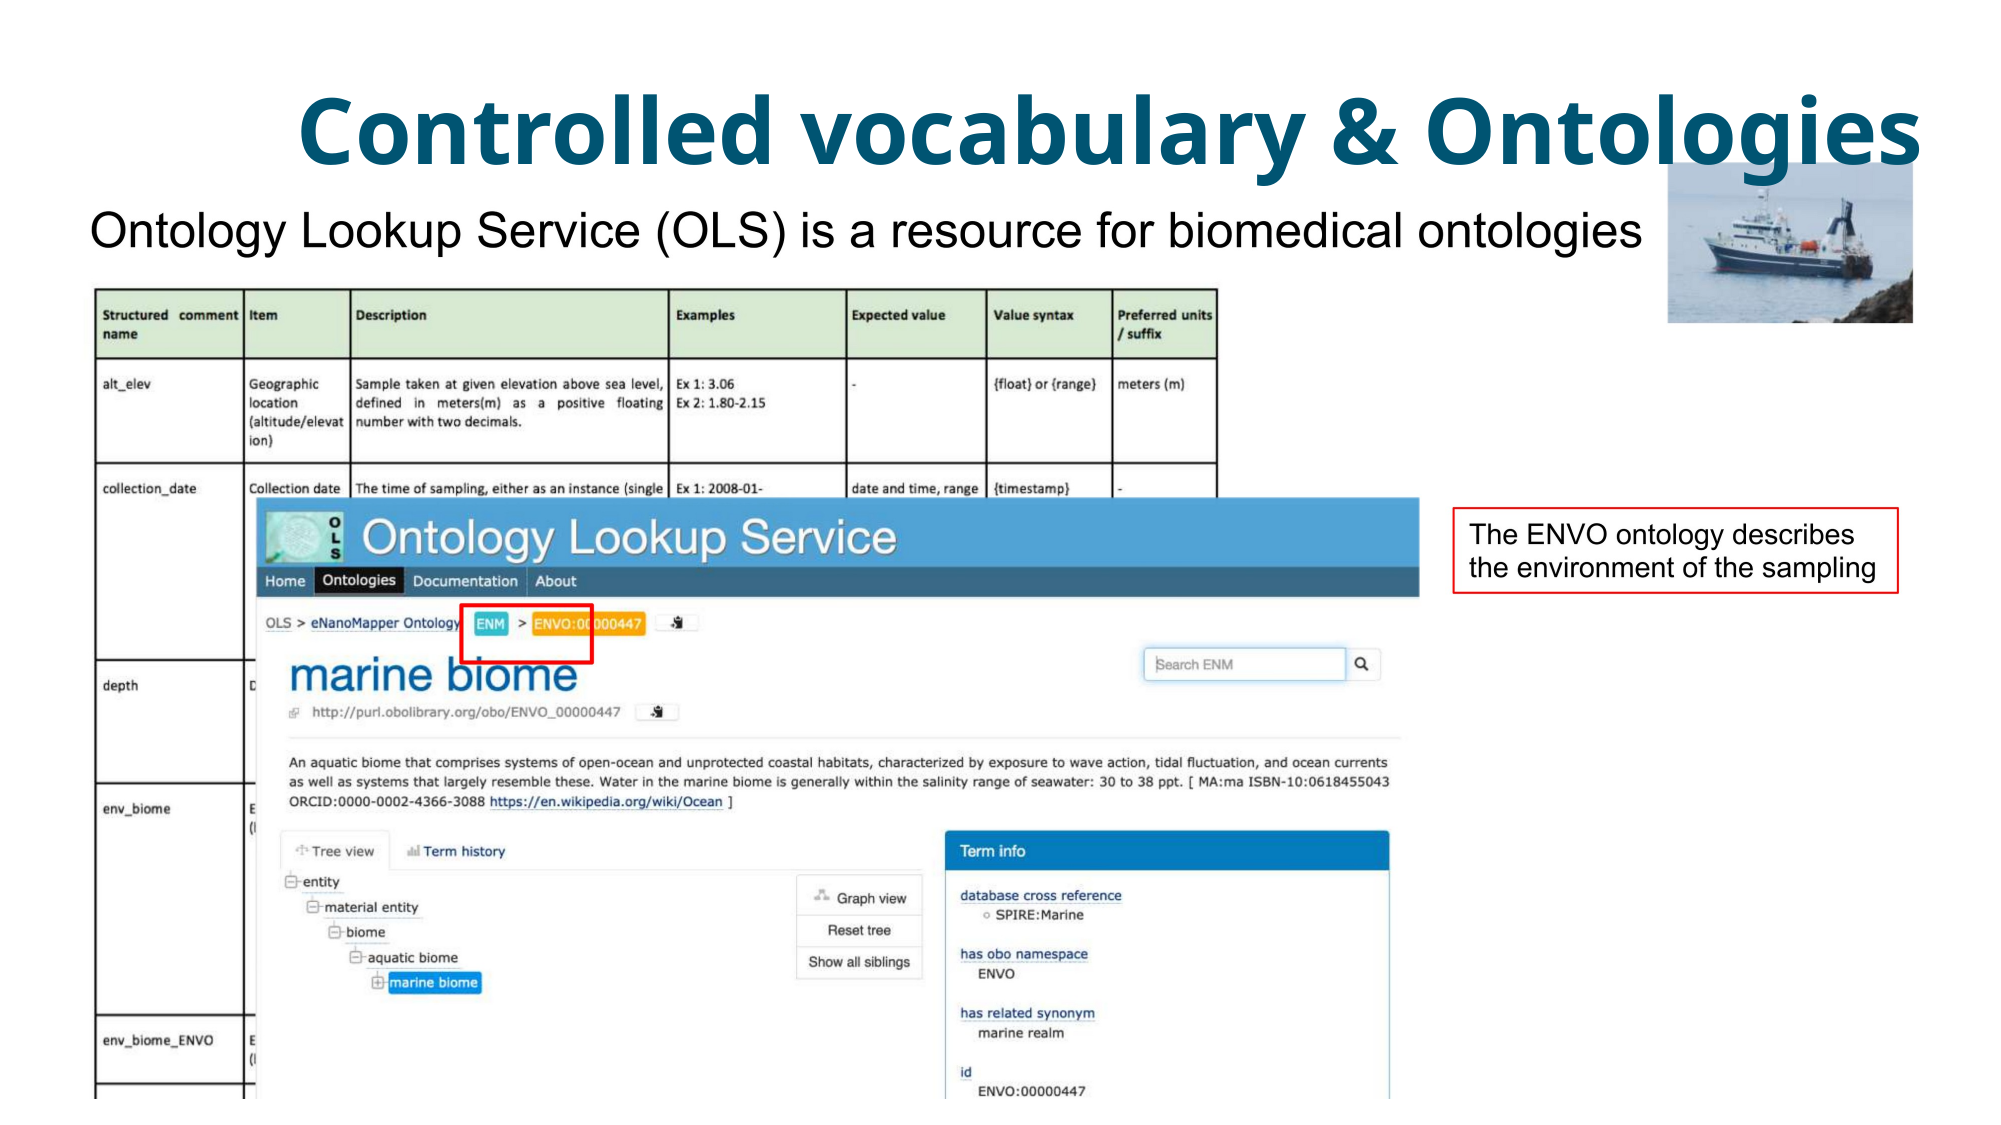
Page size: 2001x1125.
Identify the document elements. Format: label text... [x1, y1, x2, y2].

text_box Controlled vocabulary & Ontologies [282, 59, 1718, 212]
picture [76, 154, 1924, 1099]
